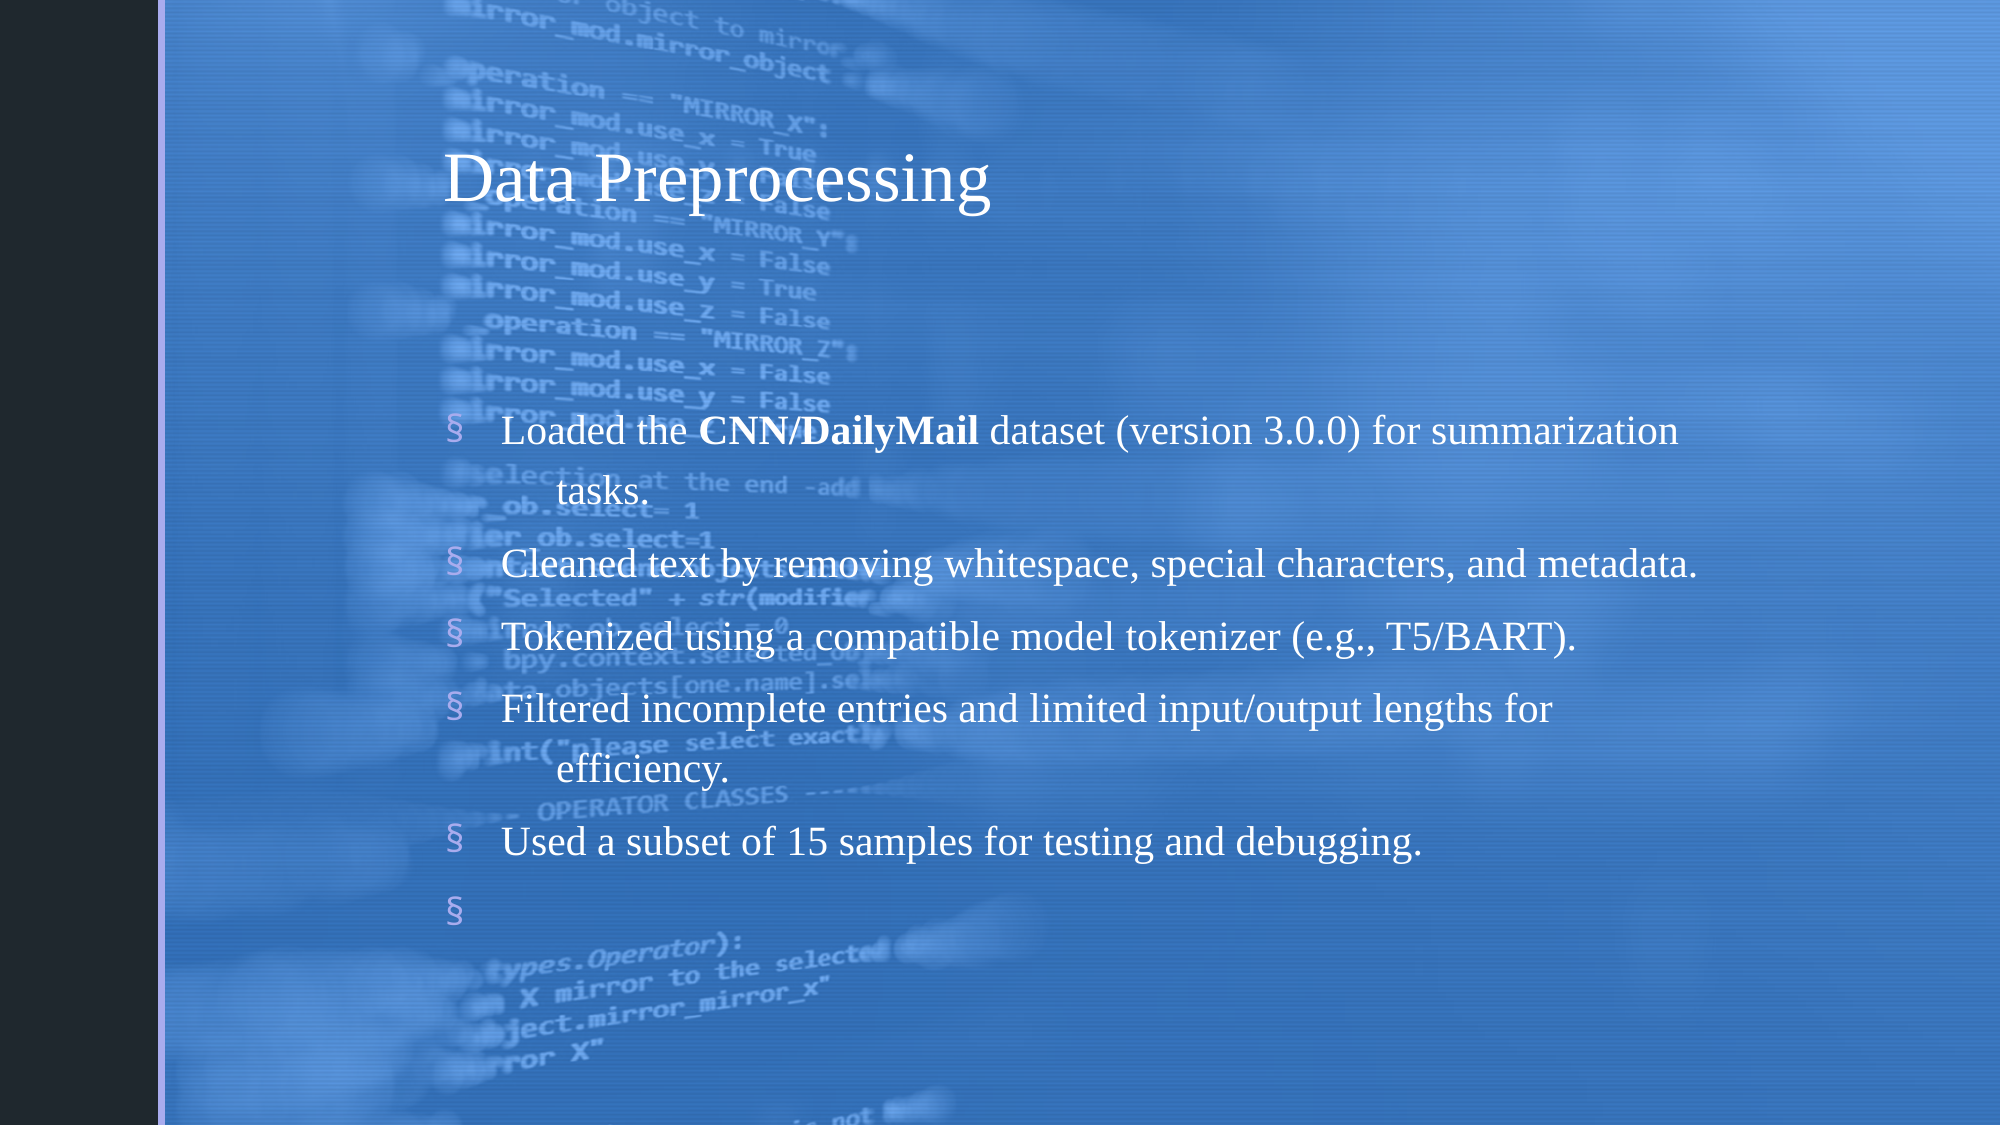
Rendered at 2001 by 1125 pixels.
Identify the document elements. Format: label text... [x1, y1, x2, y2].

list Loaded the CNN/DailyMail dataset (version 3.0.0) for summarization tasks. Cleaned text by removing whitespace, special characters, and metadata. Tokenized using a compatible model tokenizer (e.g., T5/BART). Filtered incomplete entries and limited input/output lengths for efficiency. Used a subset of 15 samples for testing and debugging. [428, 336, 1734, 993]
title Data Preprocessing [428, 132, 1734, 310]
picture [165, 0, 2000, 1125]
text_box [0, 0, 165, 1125]
